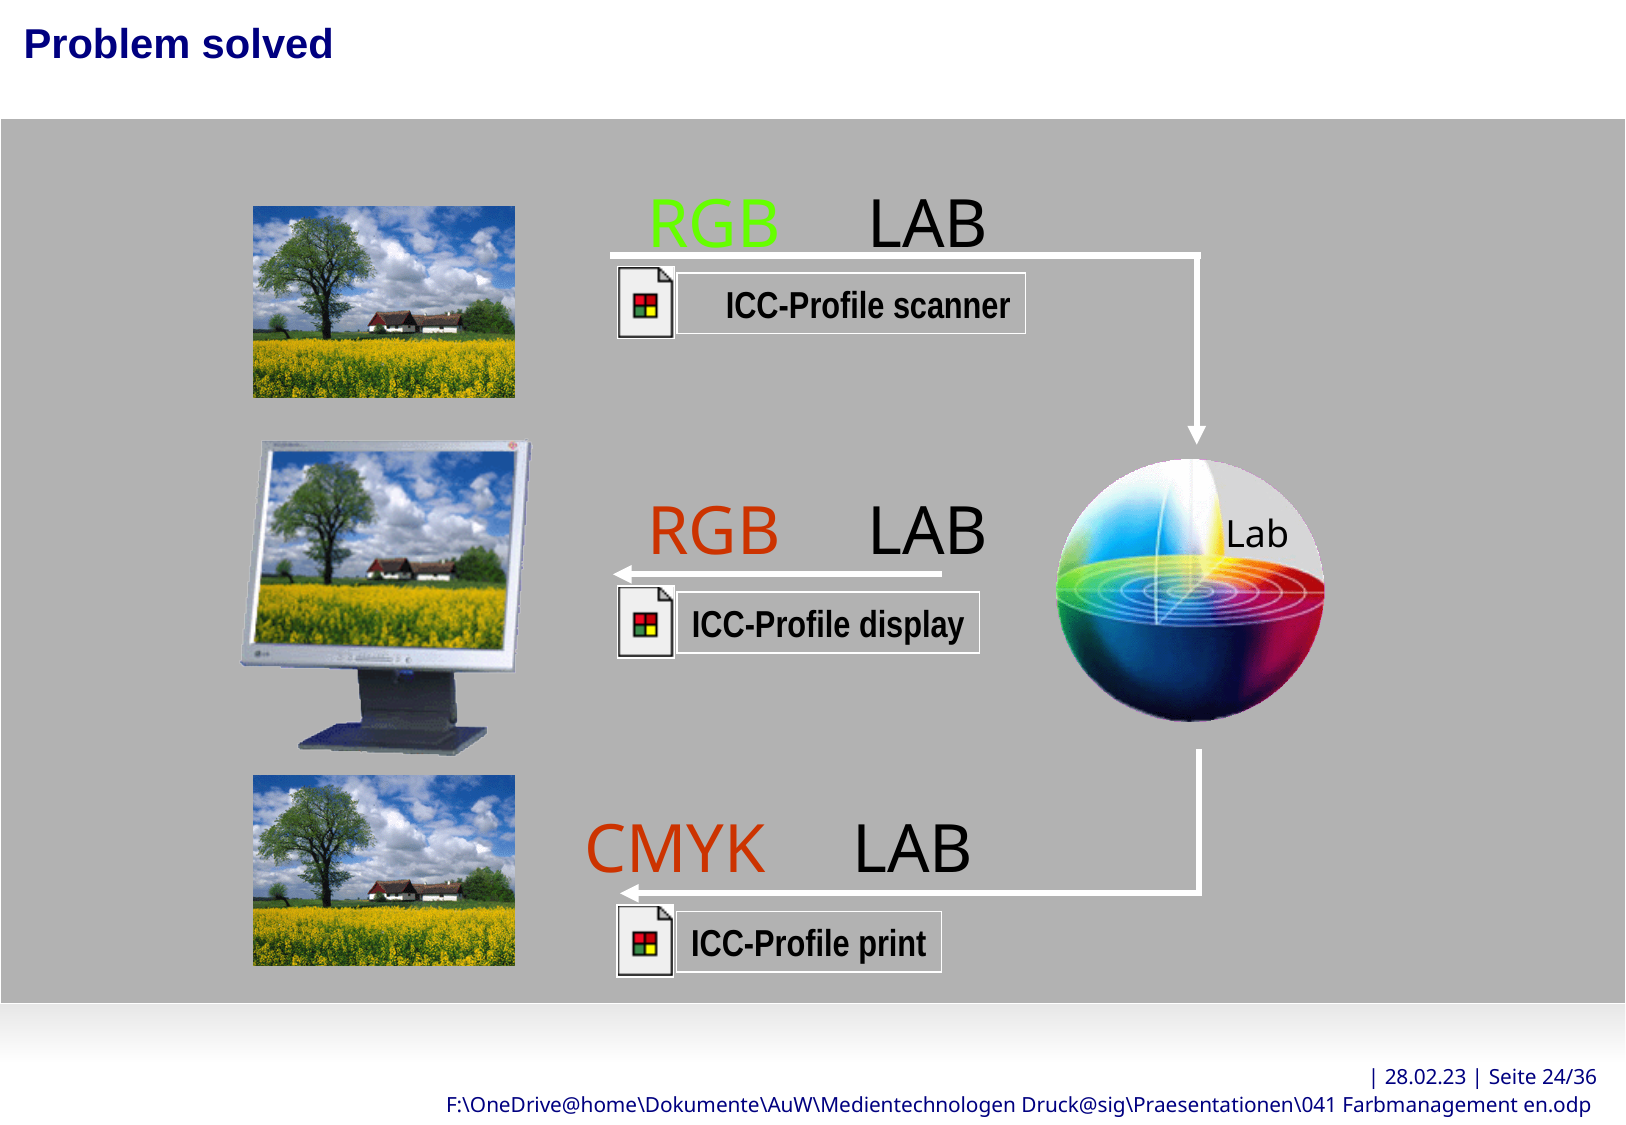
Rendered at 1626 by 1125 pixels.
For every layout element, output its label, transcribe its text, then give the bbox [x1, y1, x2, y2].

title Problem solved [23, 11, 1600, 118]
picture [253, 206, 515, 398]
picture [1045, 436, 1341, 740]
text_box [0, 118, 1626, 1004]
text_box RGB LAB [632, 479, 1004, 576]
text_box CMYK LAB [569, 798, 989, 894]
picture [618, 586, 674, 658]
picture [237, 436, 533, 758]
picture [253, 775, 515, 966]
text_box RGB LAB [632, 172, 1004, 269]
text_box ICC-Profile display [677, 592, 980, 653]
text_box ICC-Profile scanner [677, 272, 1026, 334]
text_box Lab [1210, 502, 1305, 563]
picture [618, 267, 674, 338]
picture [617, 905, 673, 977]
text_box ICC-Profile print [676, 911, 942, 972]
